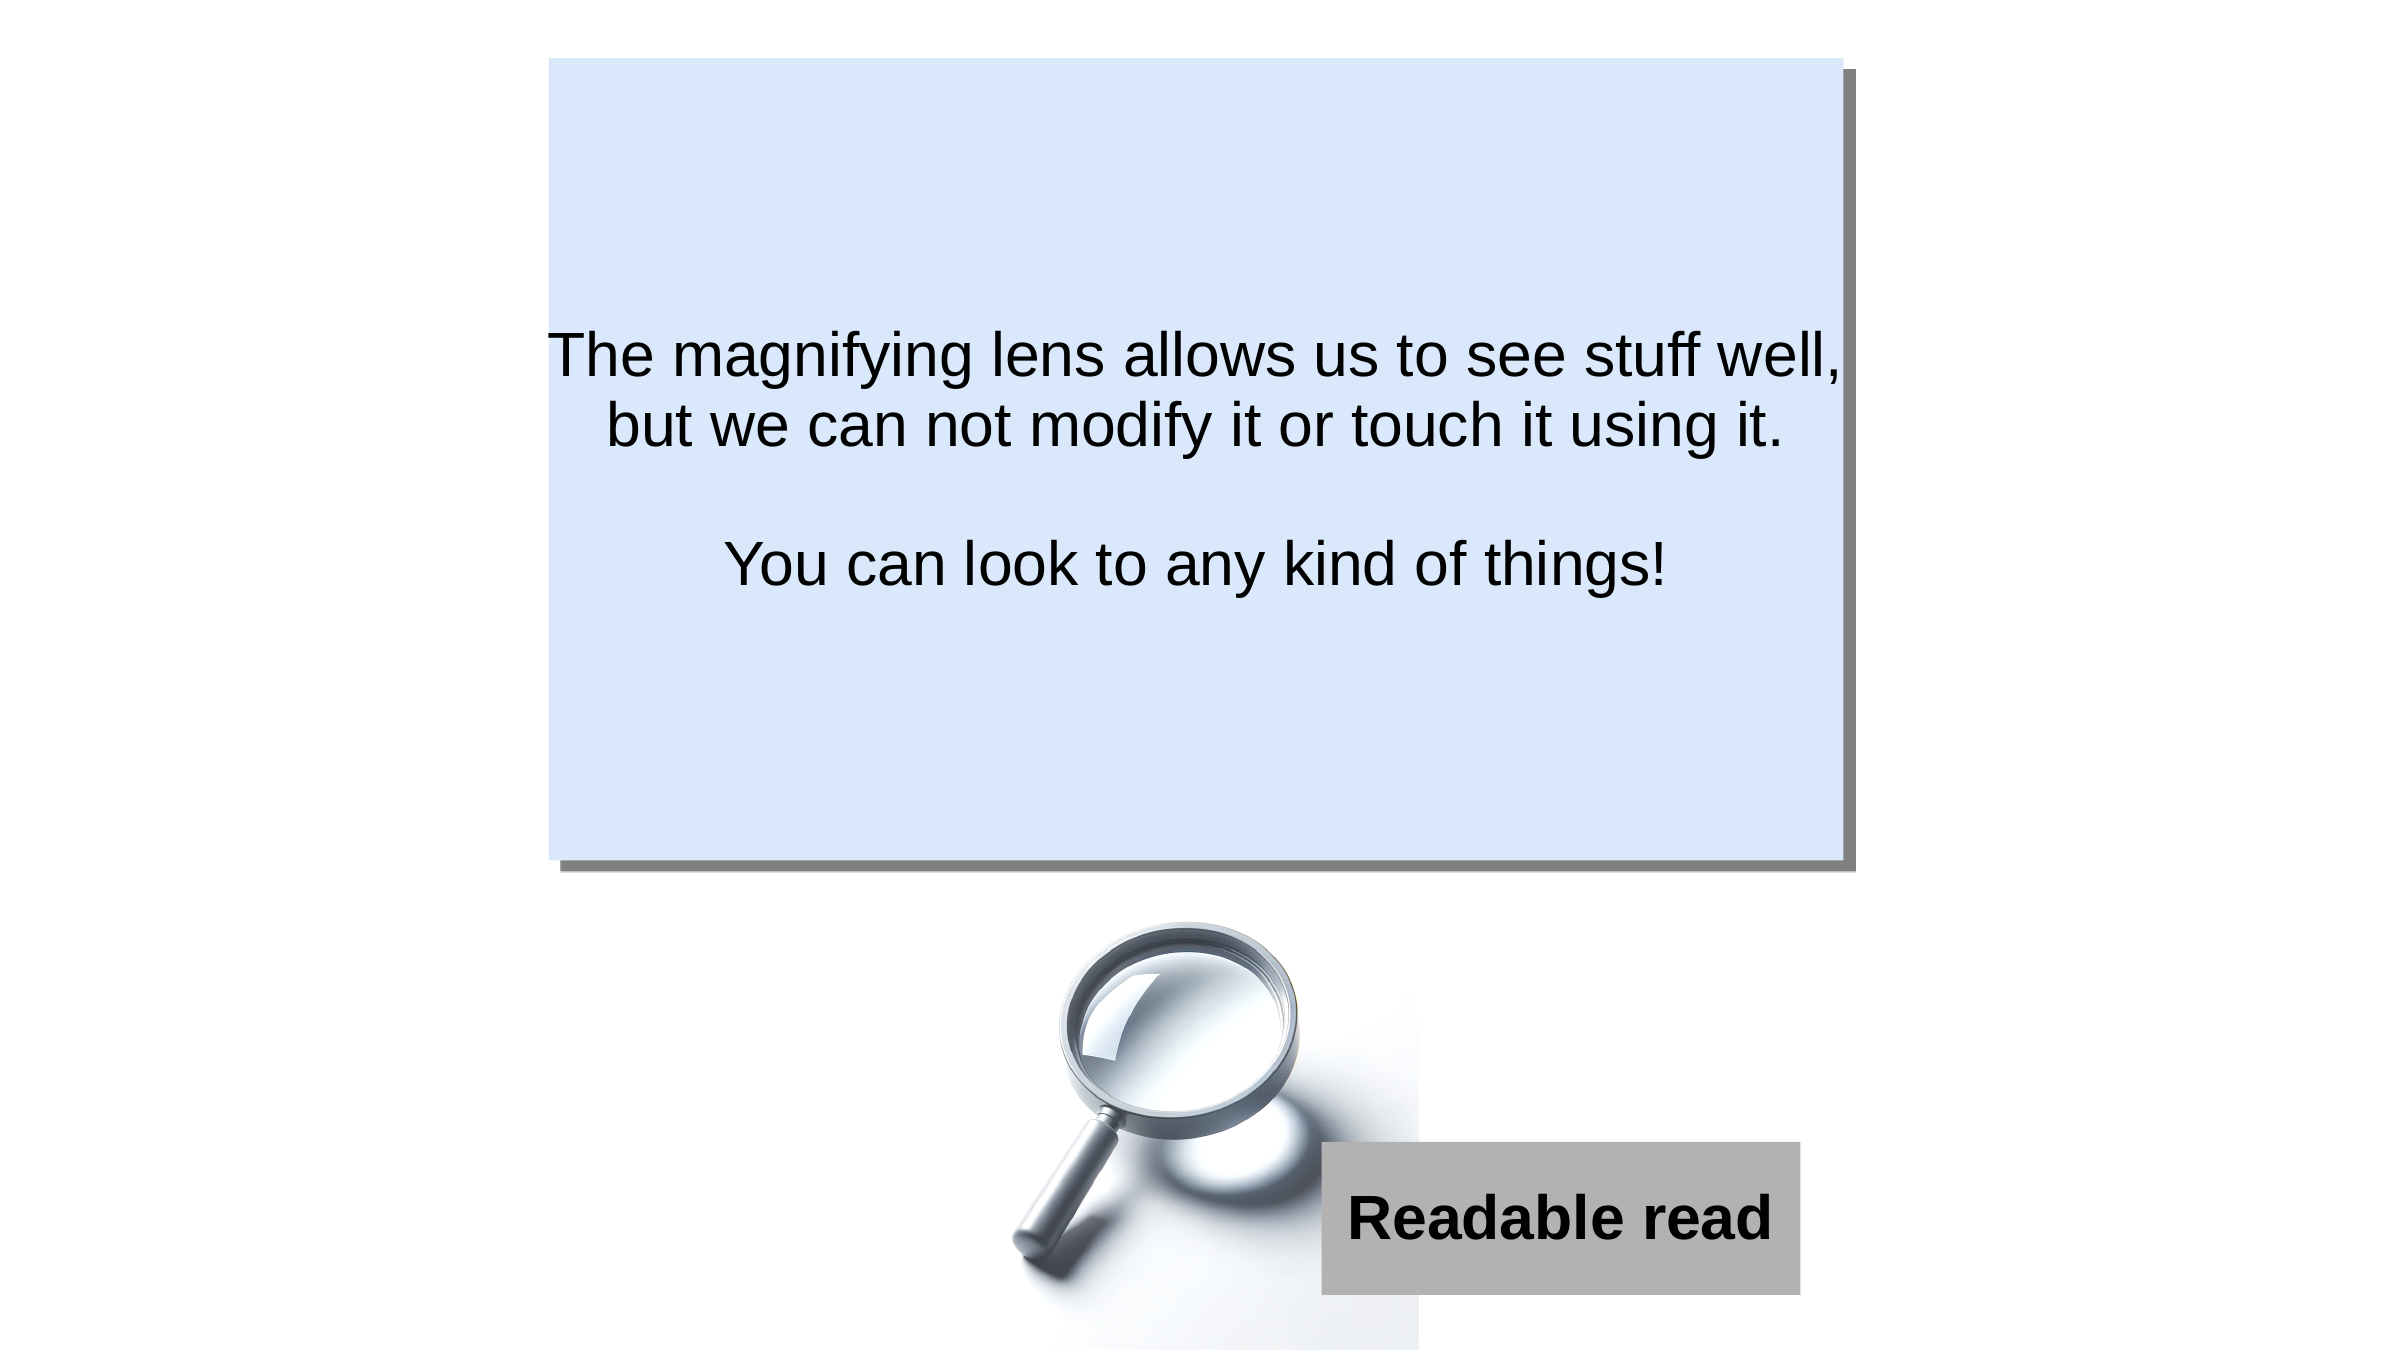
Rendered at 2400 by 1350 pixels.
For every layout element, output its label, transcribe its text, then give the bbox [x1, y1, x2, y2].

picture [898, 861, 1419, 1350]
text_box Readable read [1321, 1141, 1801, 1295]
text_box The magnifying lens allows us to see stuff well, but we can not modify it or touch it using it. You can look to any kind of things! [548, 58, 1844, 861]
